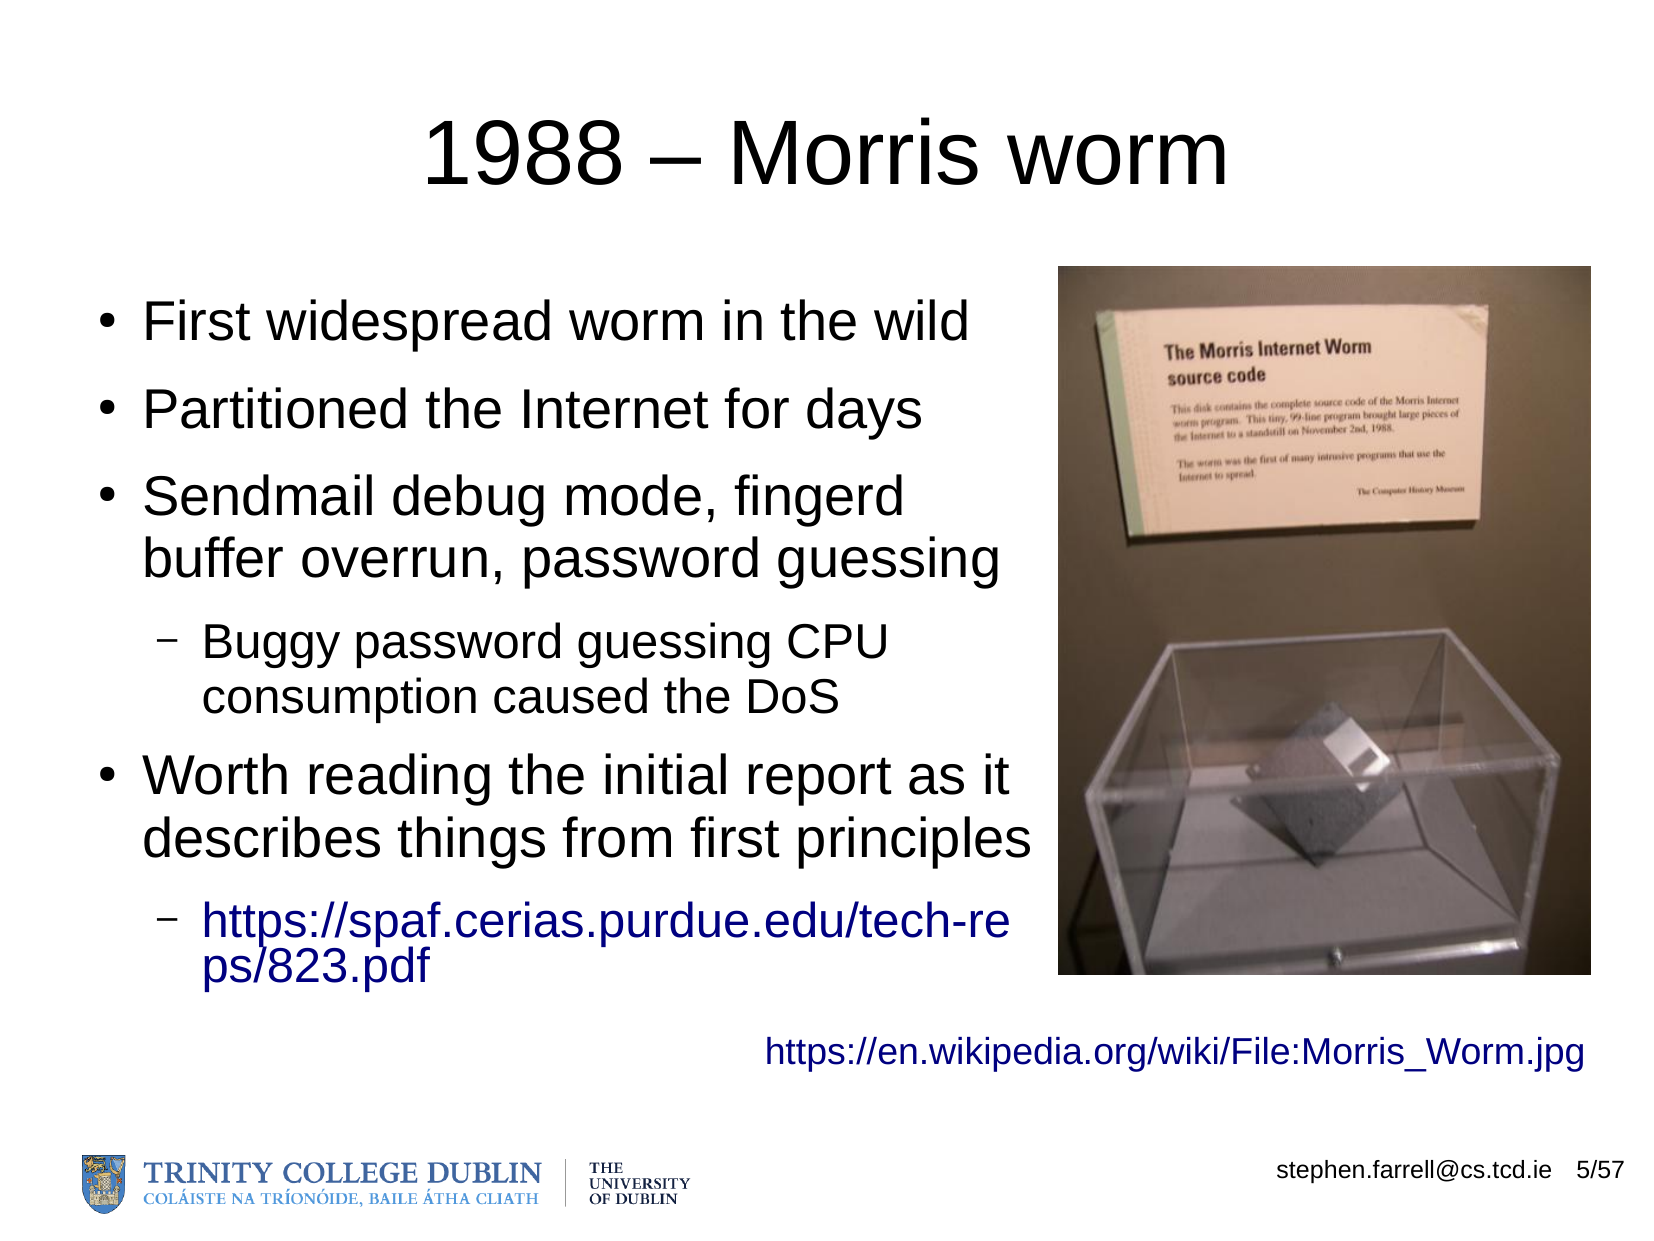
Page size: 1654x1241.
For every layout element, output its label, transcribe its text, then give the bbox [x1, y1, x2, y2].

picture [1058, 266, 1591, 976]
list First widespread worm in the wild Partitioned the Internet for days Sendmail debug mode, fingerd buffer overrun, password guessing Buggy password guessing CPU consumption caused the DoS Worth reading the initial report as it describes things from first principles https://spaf.cerias.purdue.edu/tech-reps/823.pdf [82, 290, 1036, 1010]
title 1988 – Morris worm [82, 49, 1571, 257]
picture [82, 1155, 694, 1214]
text_box https://en.wikipedia.org/wiki/File:Morris_Worm.jpg [750, 1023, 1601, 1081]
